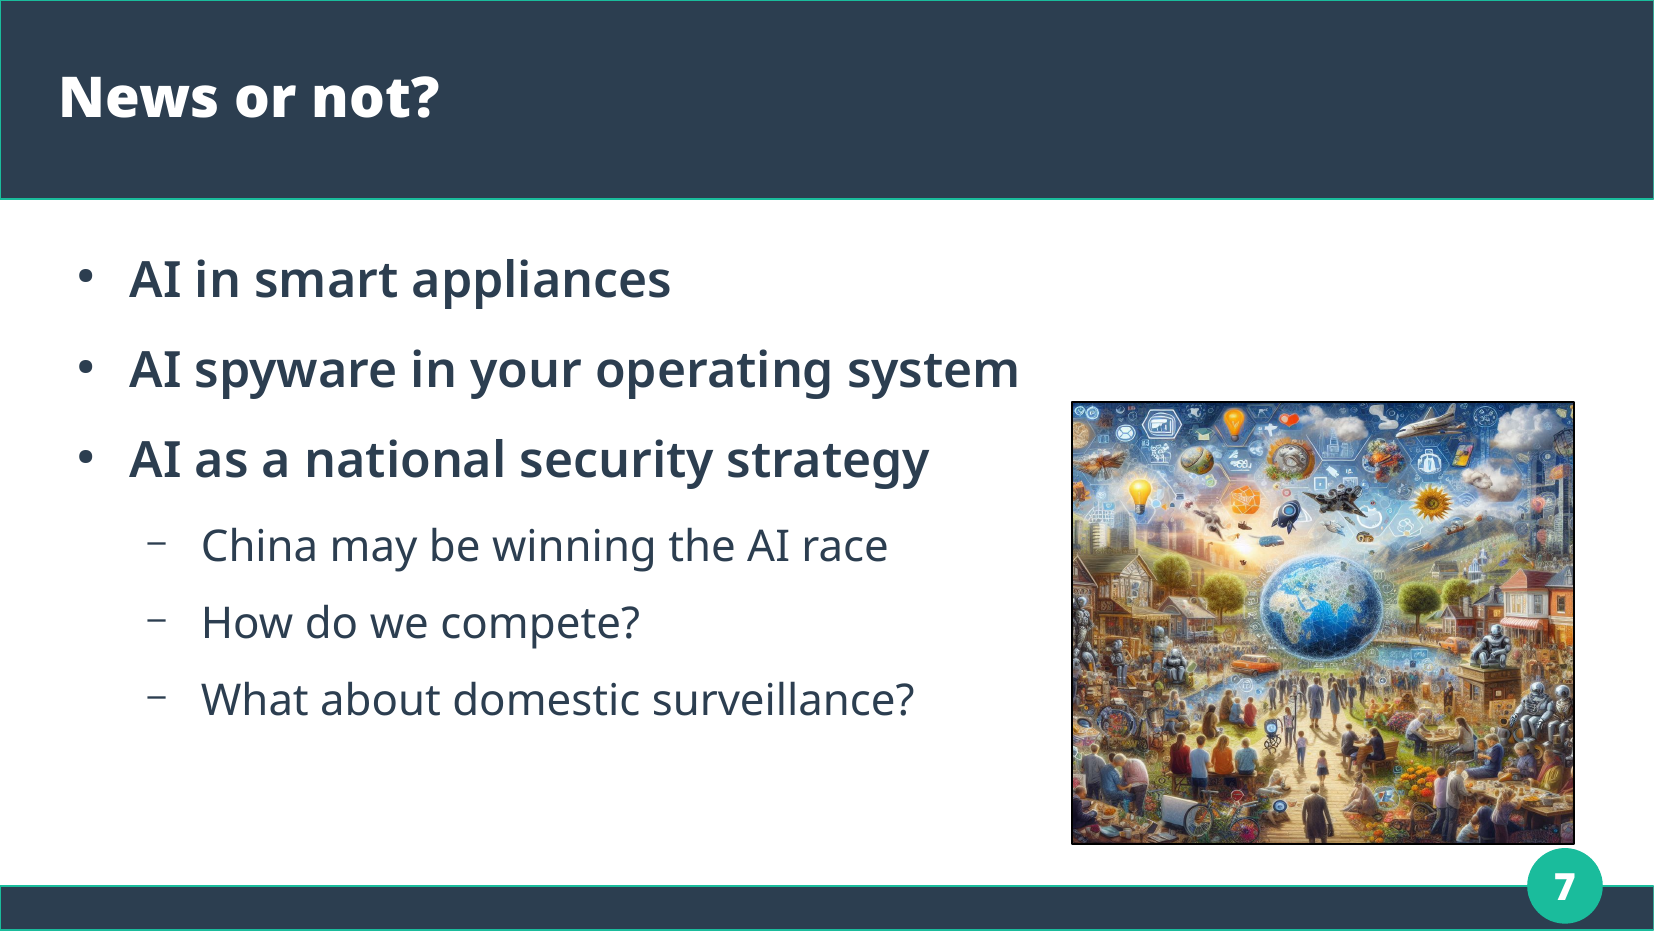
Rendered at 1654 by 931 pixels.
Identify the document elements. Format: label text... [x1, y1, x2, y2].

picture [1072, 403, 1574, 844]
list AI in smart appliances AI spyware in your operating system AI as a national security strategy China may be winning the AI race How do we compete? What about domestic surveillance? [59, 243, 1595, 864]
title News or not? [59, 37, 1595, 155]
